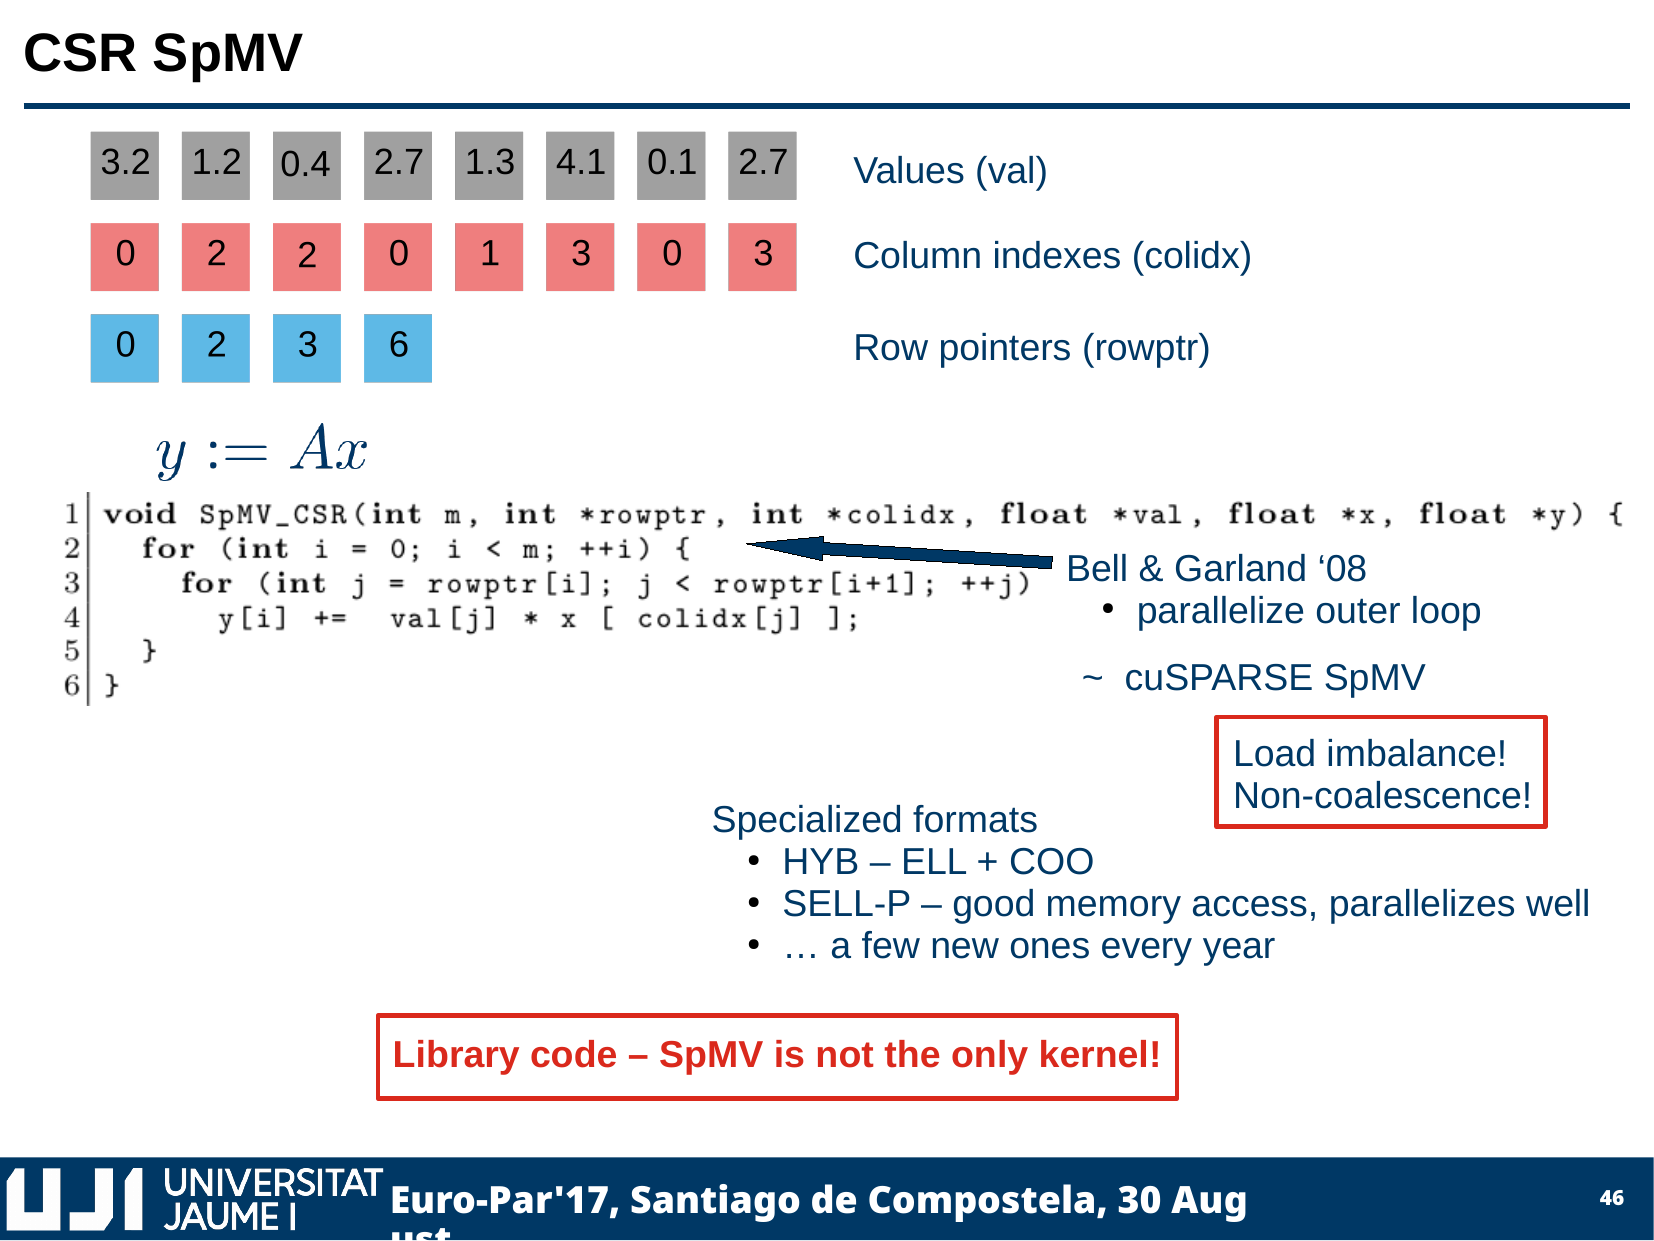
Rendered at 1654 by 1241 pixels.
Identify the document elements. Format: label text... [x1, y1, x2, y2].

picture [56, 492, 1630, 706]
text_box ~ cuSPARSE SpMV [1067, 648, 1441, 706]
text_box Row pointers (rowptr) [838, 318, 1226, 376]
picture [156, 423, 367, 481]
text_box Specialized formats HYB – ELL + COO SELL-P – good memory access, parallelizes well … a few new ones every year [1219, 791, 1543, 824]
picture [0, 1158, 390, 1241]
picture [83, 124, 804, 390]
text_box Column indexes (colidx) [838, 227, 1268, 284]
text_box [746, 536, 1053, 569]
text_box Library code – SpMV is not the only kernel! [380, 1026, 1175, 1084]
title CSR SpMV [23, 0, 1630, 107]
text_box Load imbalance! Non-coalescence! [1219, 725, 1543, 791]
text_box Specialized formats HYB – ELL + COO SELL-P – good memory access, parallelizes well … a few new ones every year [696, 791, 1606, 975]
text_box Bell & Garland ‘08 parallelize outer loop [1051, 539, 1497, 639]
text_box Values (val) [838, 141, 1063, 199]
